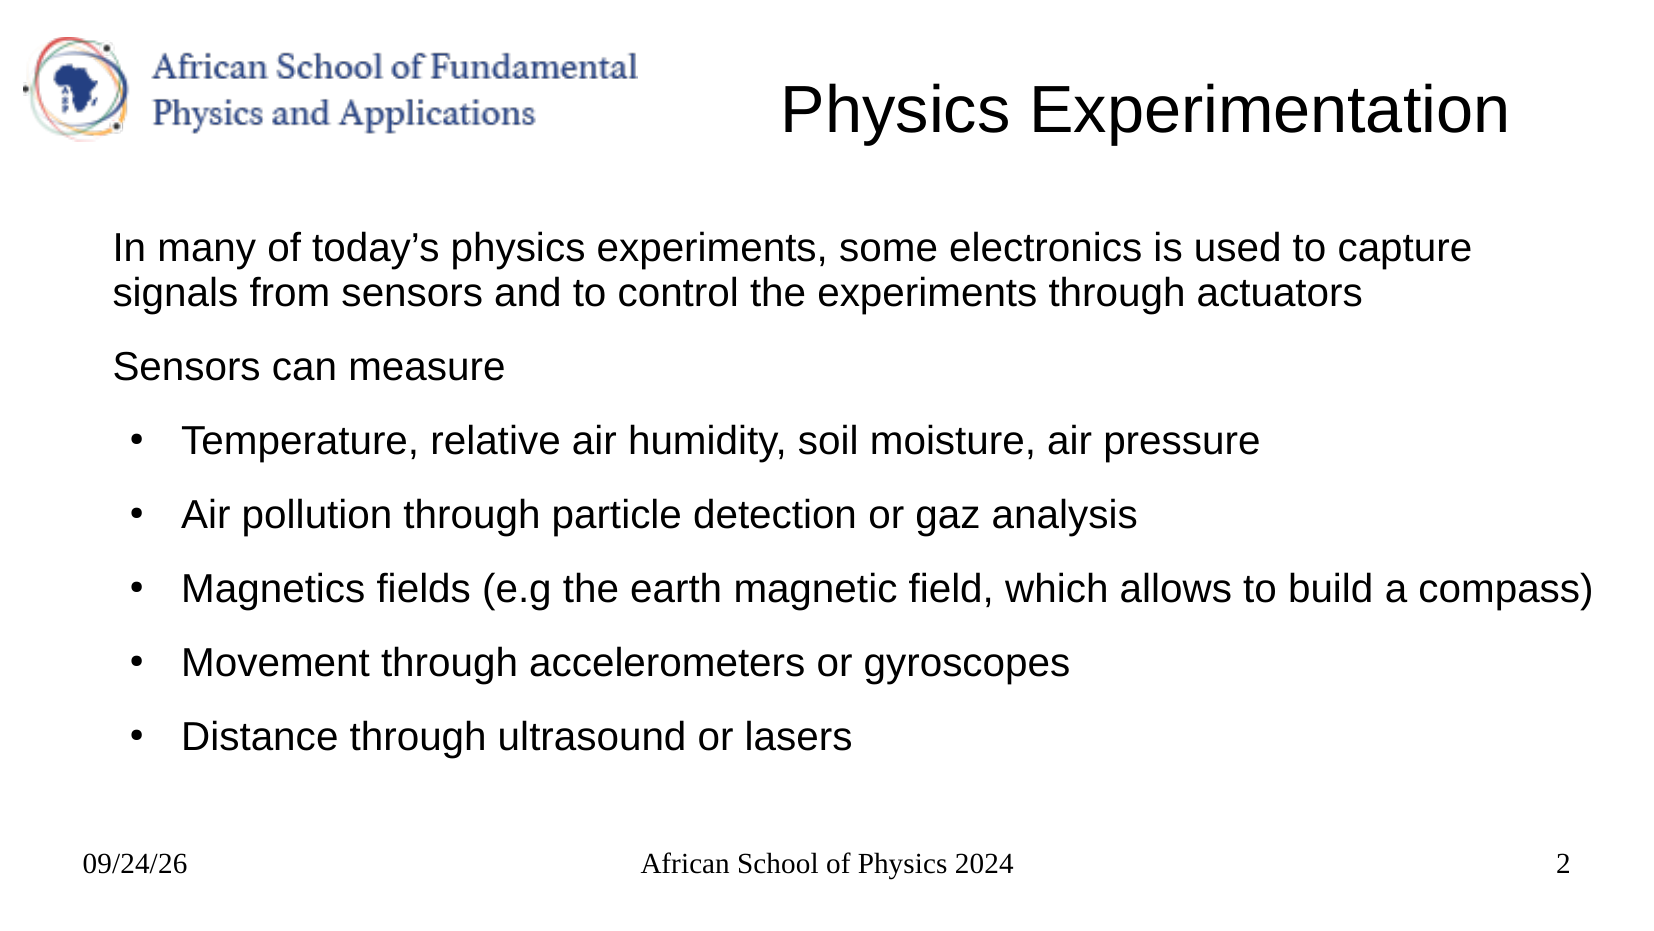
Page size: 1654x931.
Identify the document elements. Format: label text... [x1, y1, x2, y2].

title Physics Experimentation [679, 32, 1613, 188]
list In many of today’s physics experiments, some electronics is used to capture signals from sensors and to control the experiments through actuators Sensors can measure Temperature, relative air humidity, soil moisture, air pressure Air pollution through particle detection or gaz analysis Magnetics fields (e.g the earth magnetic field, which allows to build a compass) Movement through accelerometers or gyroscopes Distance through ultrasound or lasers [112, 225, 1601, 765]
picture [23, 37, 638, 142]
